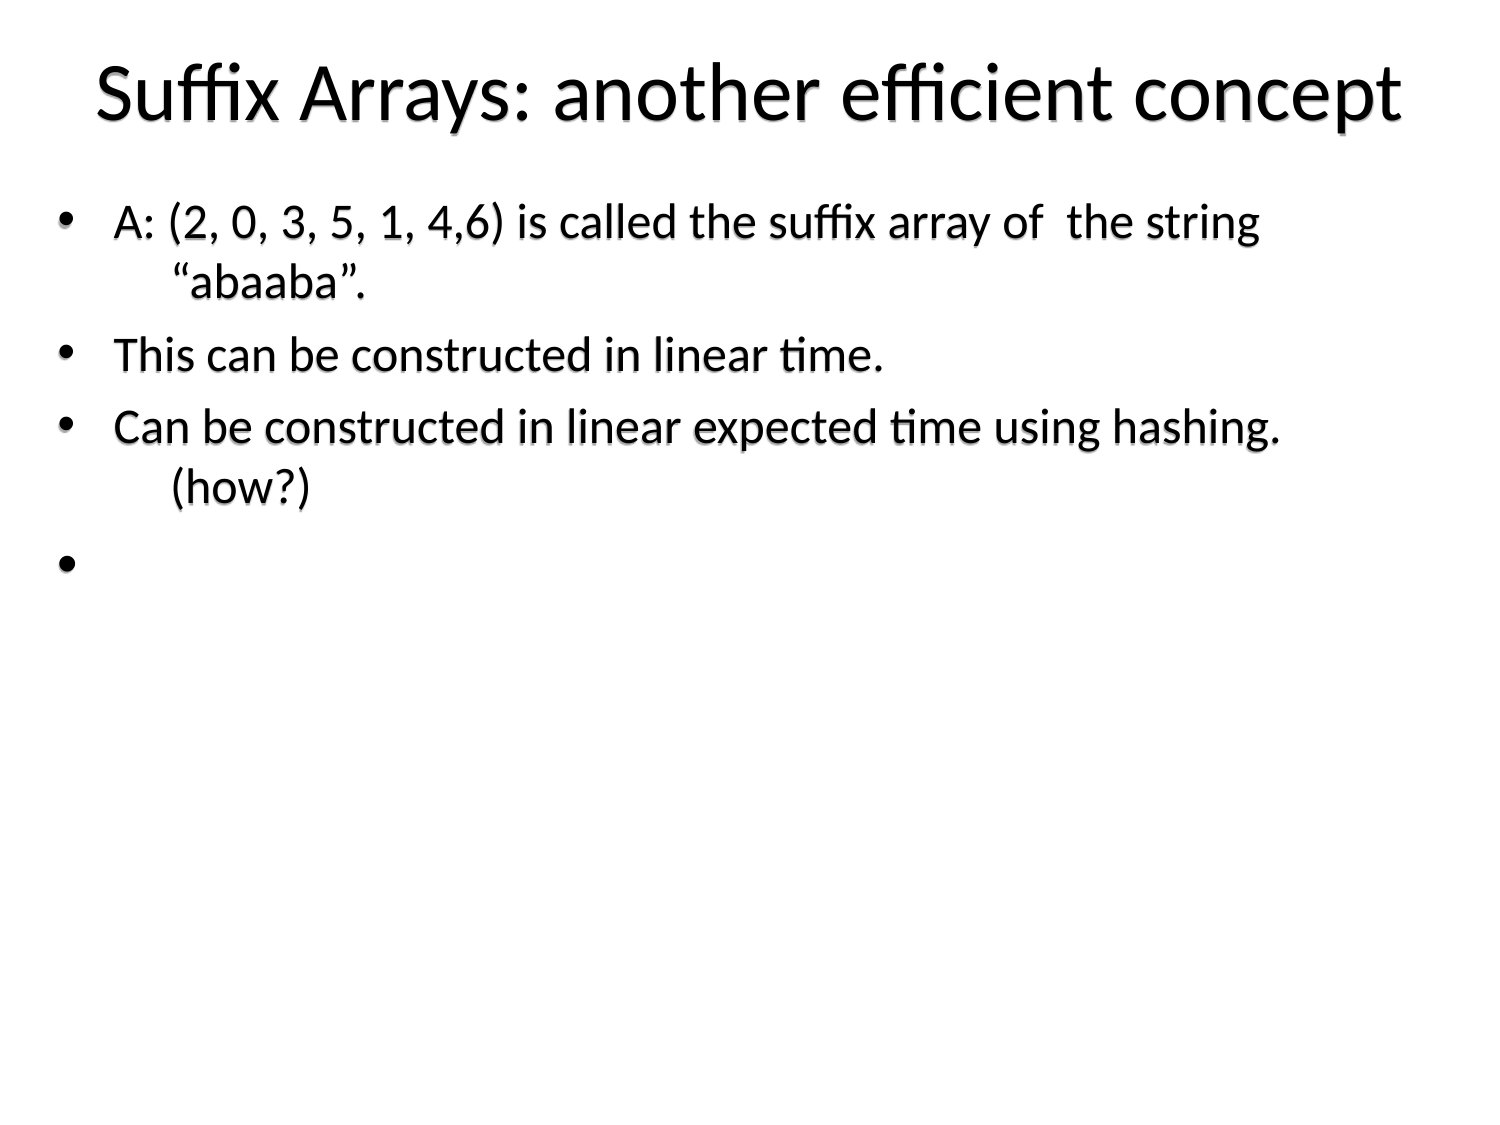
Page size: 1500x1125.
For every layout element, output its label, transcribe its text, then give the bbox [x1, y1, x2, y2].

list A: (2, 0, 3, 5, 1, 4,6) is called the suffix array of the string “abaaba”. This can be constructed in linear time. Can be constructed in linear expected time using hashing. (how?) [42, 181, 1393, 1105]
title Suffix Arrays: another efficient concept [75, 0, 1426, 182]
